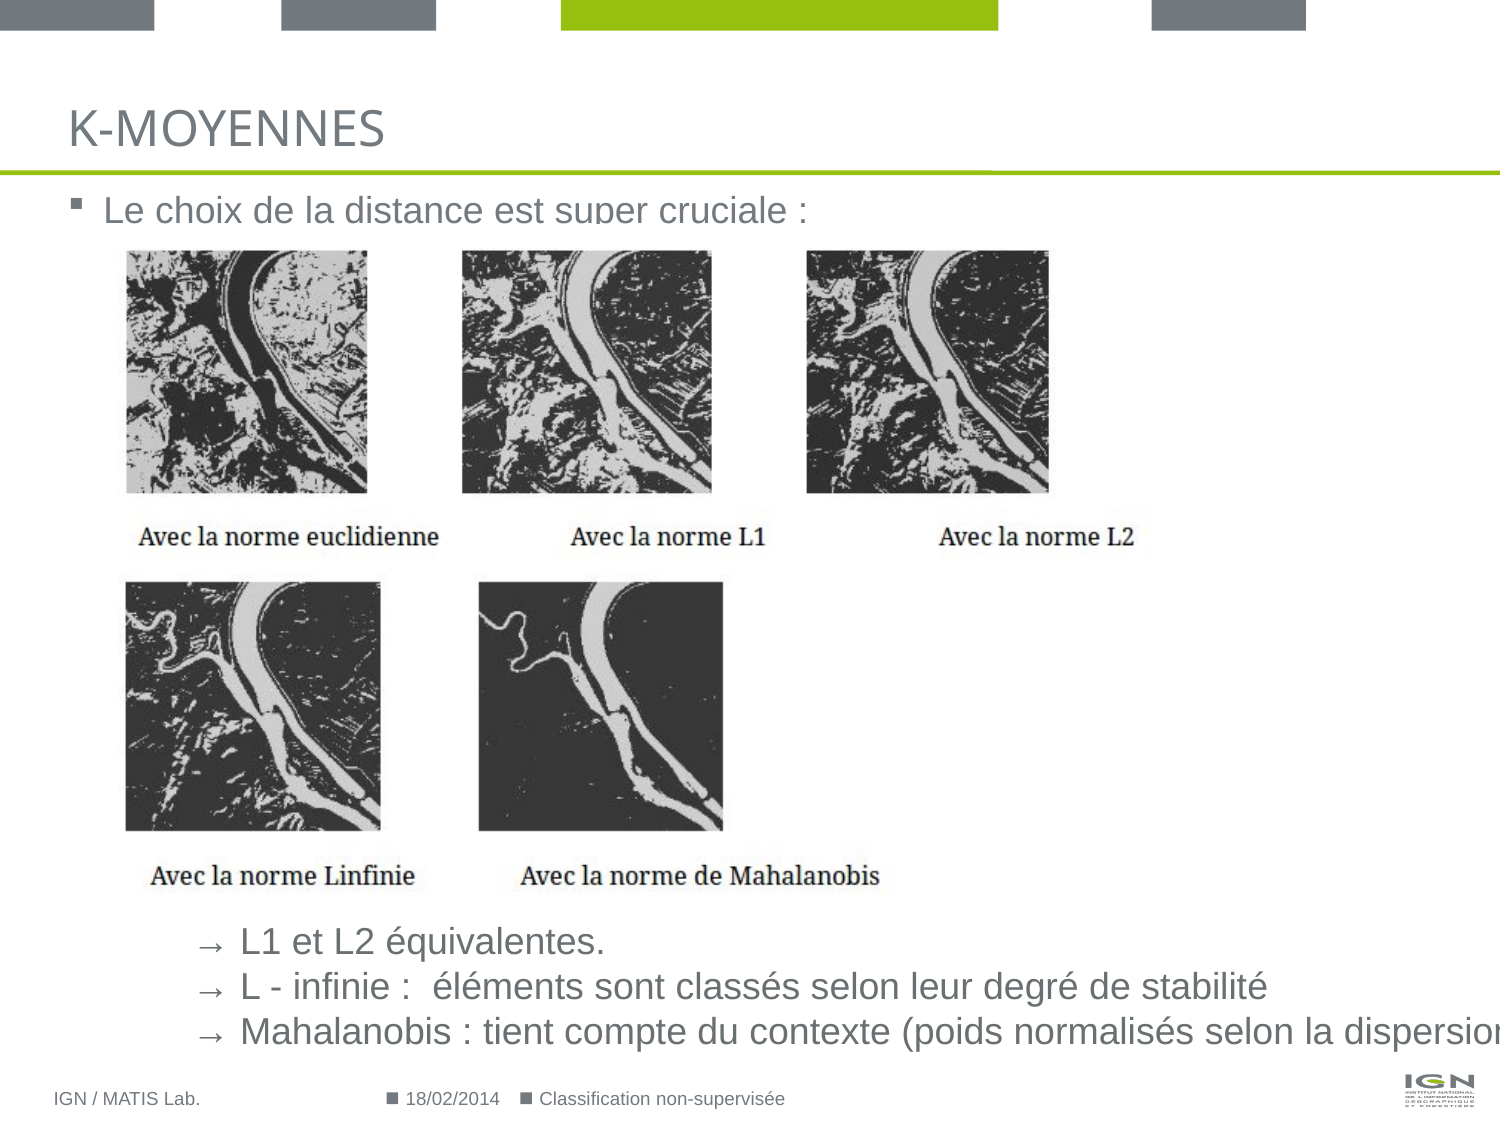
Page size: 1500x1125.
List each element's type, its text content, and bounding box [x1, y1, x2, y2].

picture [106, 573, 909, 902]
text_box IGN / MATIS Lab. [39, 1067, 360, 1125]
text_box Classification non-supervisée [524, 1067, 875, 1125]
picture [1404, 1074, 1475, 1108]
text_box K-MOYENNES [53, 80, 1425, 173]
text_box → L1 et L2 équivalentes. → L - infinie : éléments sont classés selon leur degré de stabilité → Mahalanobis : tient compte du contexte (poids normalisés selon la dispersion). [141, 909, 1216, 1060]
text_box Le choix de la distance est super cruciale : [53, 178, 1425, 243]
text_box 18/02/2014 [390, 1067, 524, 1125]
picture [106, 224, 1150, 562]
